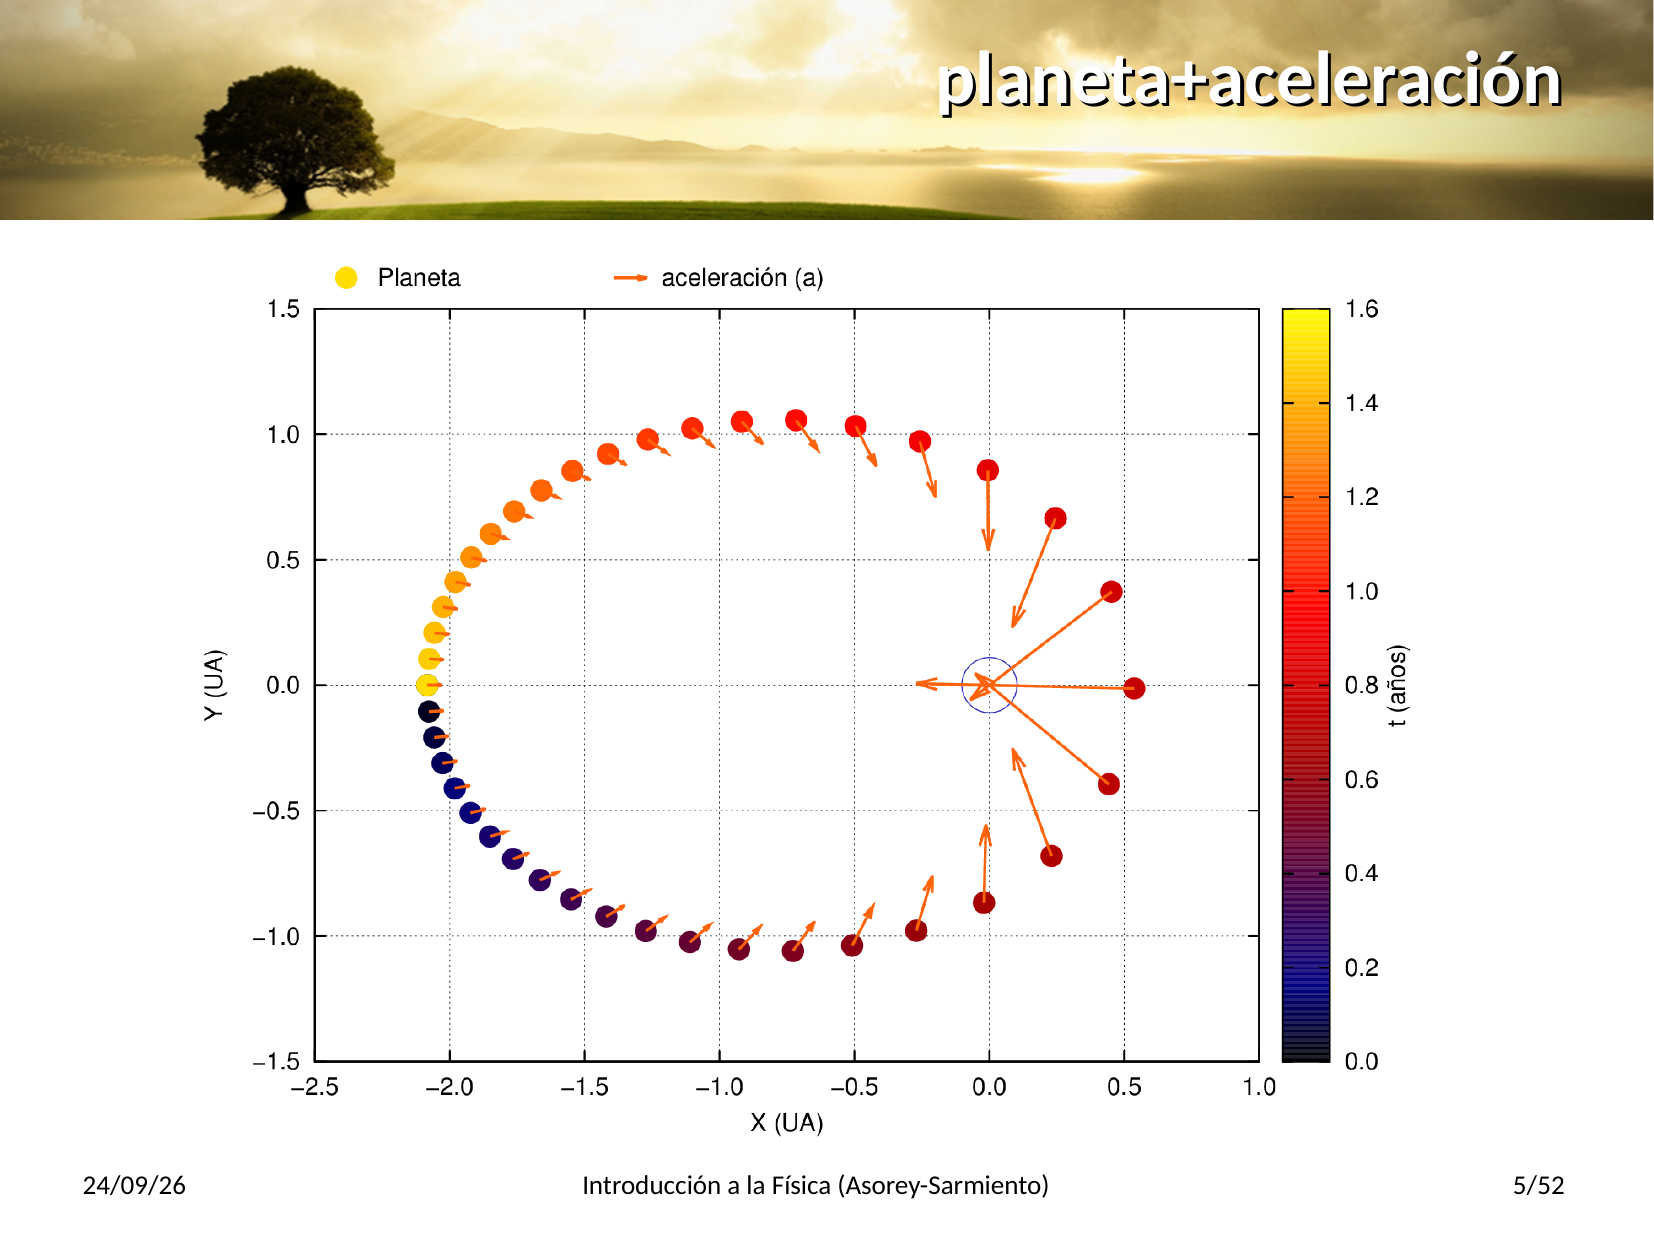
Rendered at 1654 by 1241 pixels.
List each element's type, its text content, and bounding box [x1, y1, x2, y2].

title planeta+aceleración [75, 19, 1564, 151]
picture [0, 0, 1654, 220]
picture [194, 254, 1459, 1141]
